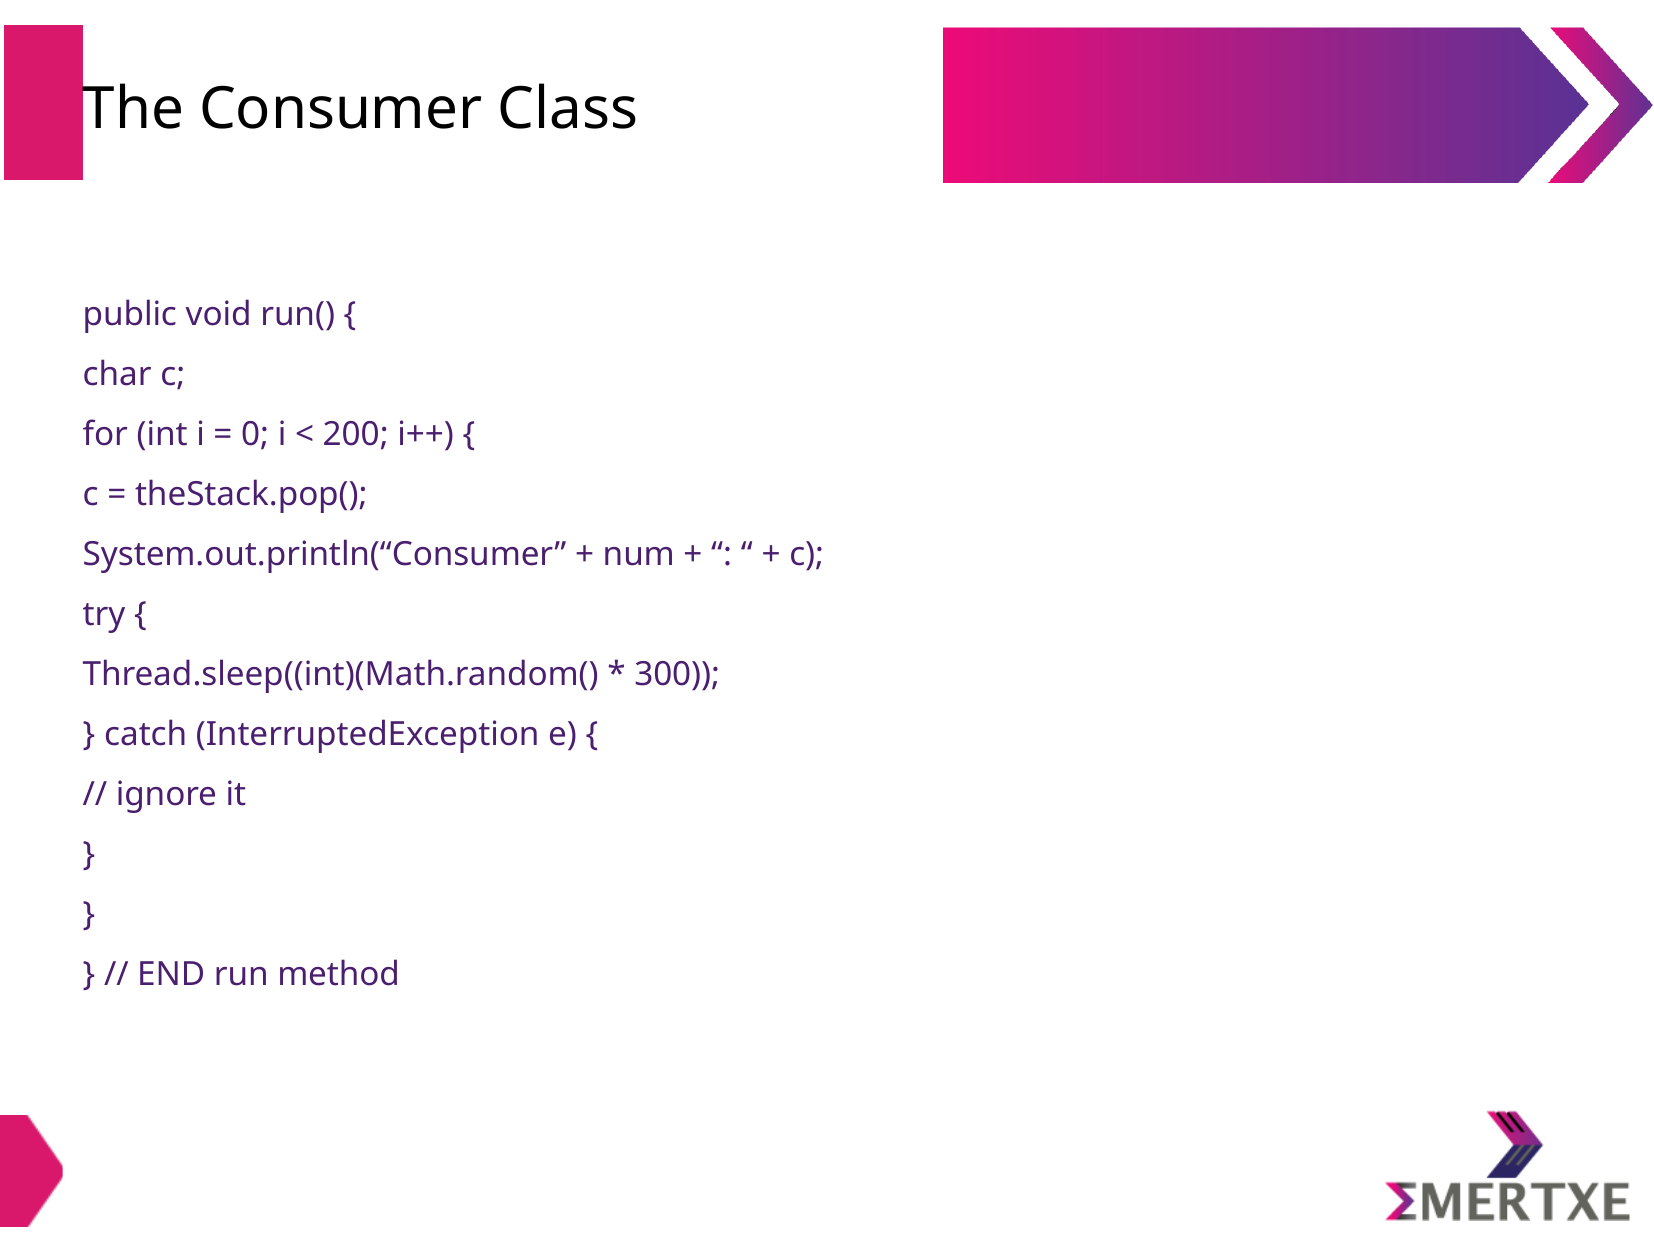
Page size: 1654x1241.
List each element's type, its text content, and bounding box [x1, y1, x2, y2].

picture [1571, 27, 1653, 183]
title The Consumer Class [82, 2, 1571, 210]
picture [1385, 1107, 1631, 1221]
list public void run() { char c; for (int i = 0; i < 200; i++) { c = theStack.pop(); System.out.println(“Consumer” + num + “: “ + c); try { Thread.sleep((int)(Math.random() * 300)); } catch (InterruptedException e) { // ignore it } } } // END run method [82, 290, 1571, 1010]
